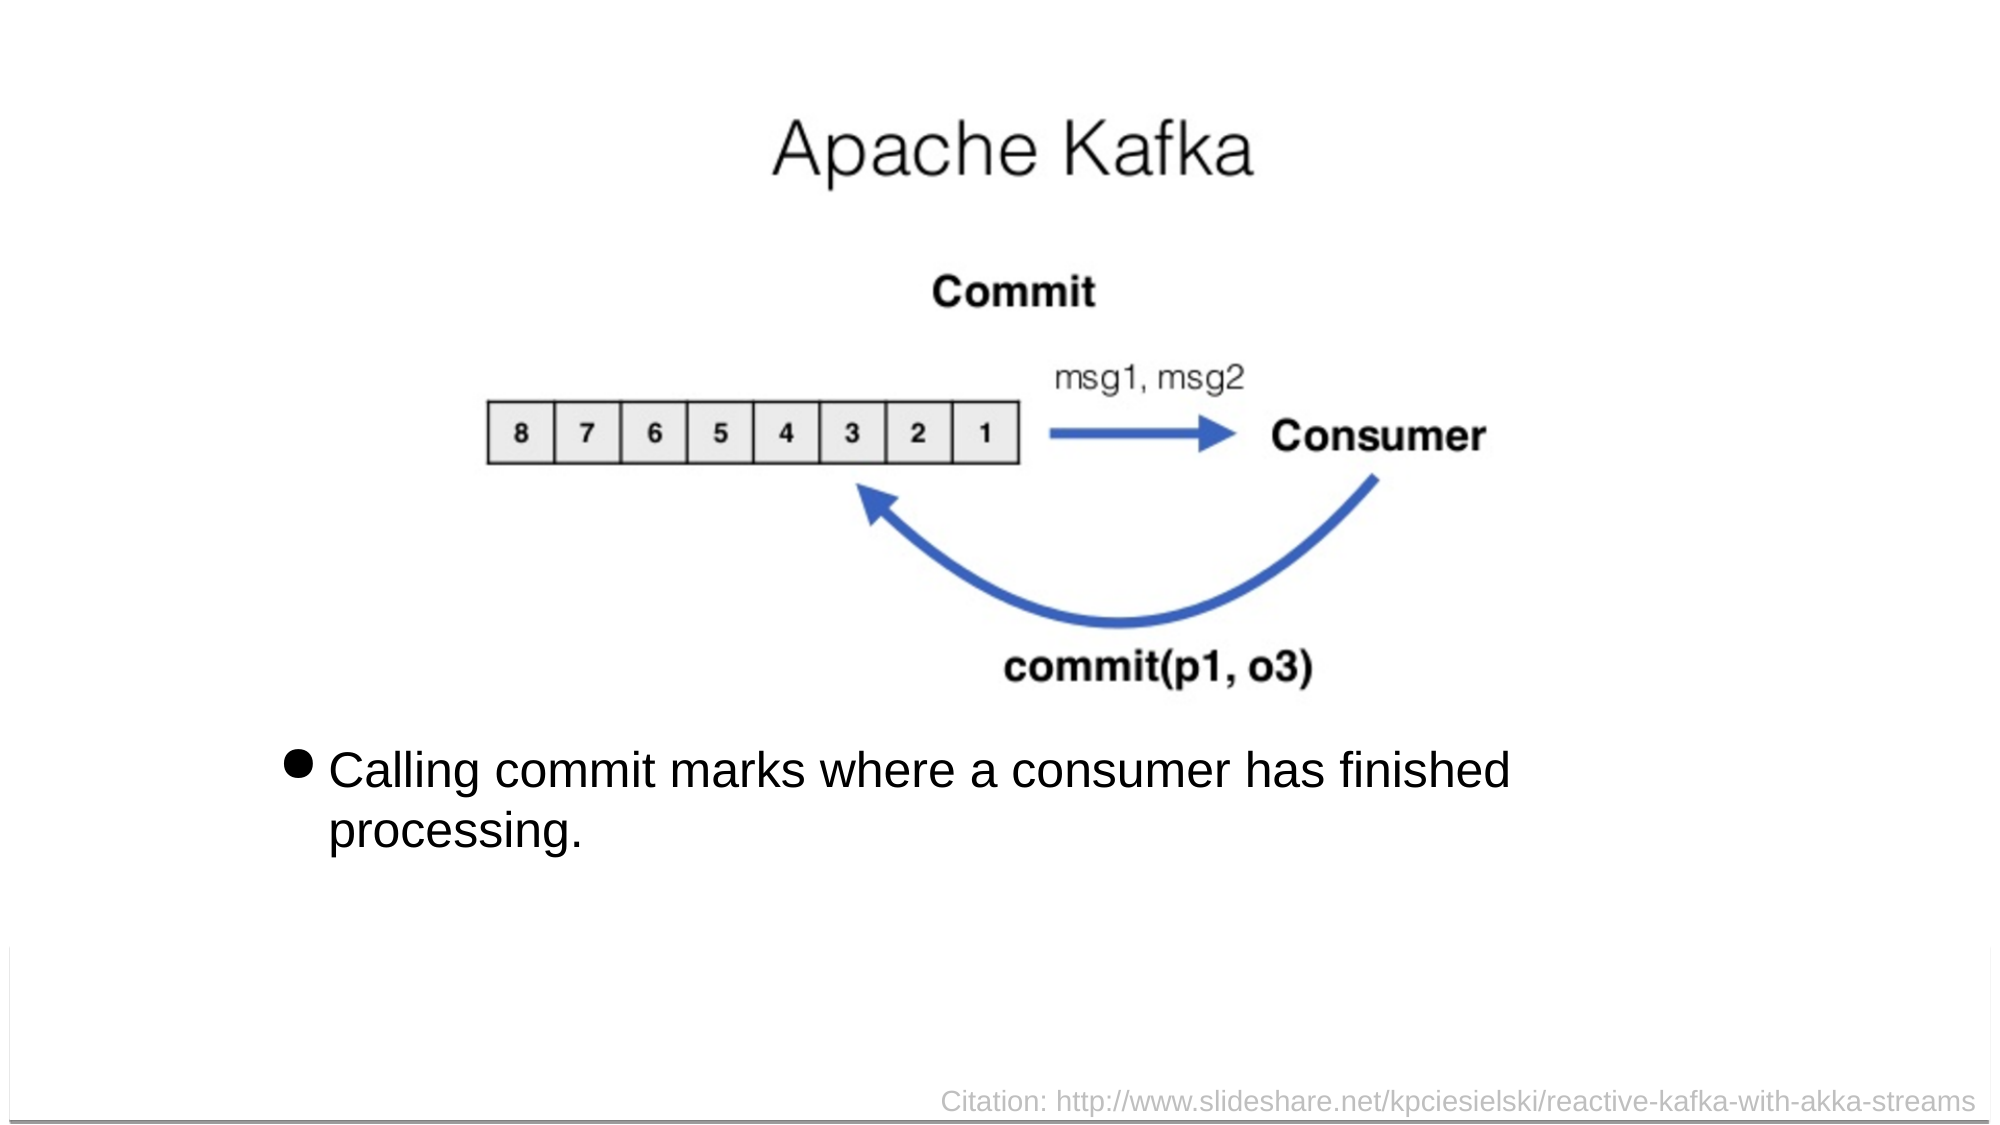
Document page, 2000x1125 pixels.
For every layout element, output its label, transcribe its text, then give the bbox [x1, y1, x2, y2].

text_box Citation: http://www.slideshare.net/kpciesielski/reactive-kafka-with-akka-streams [925, 1074, 1993, 1125]
picture [362, 37, 1665, 729]
text_box Calling commit marks where a consumer has finished processing. [213, 729, 1728, 865]
